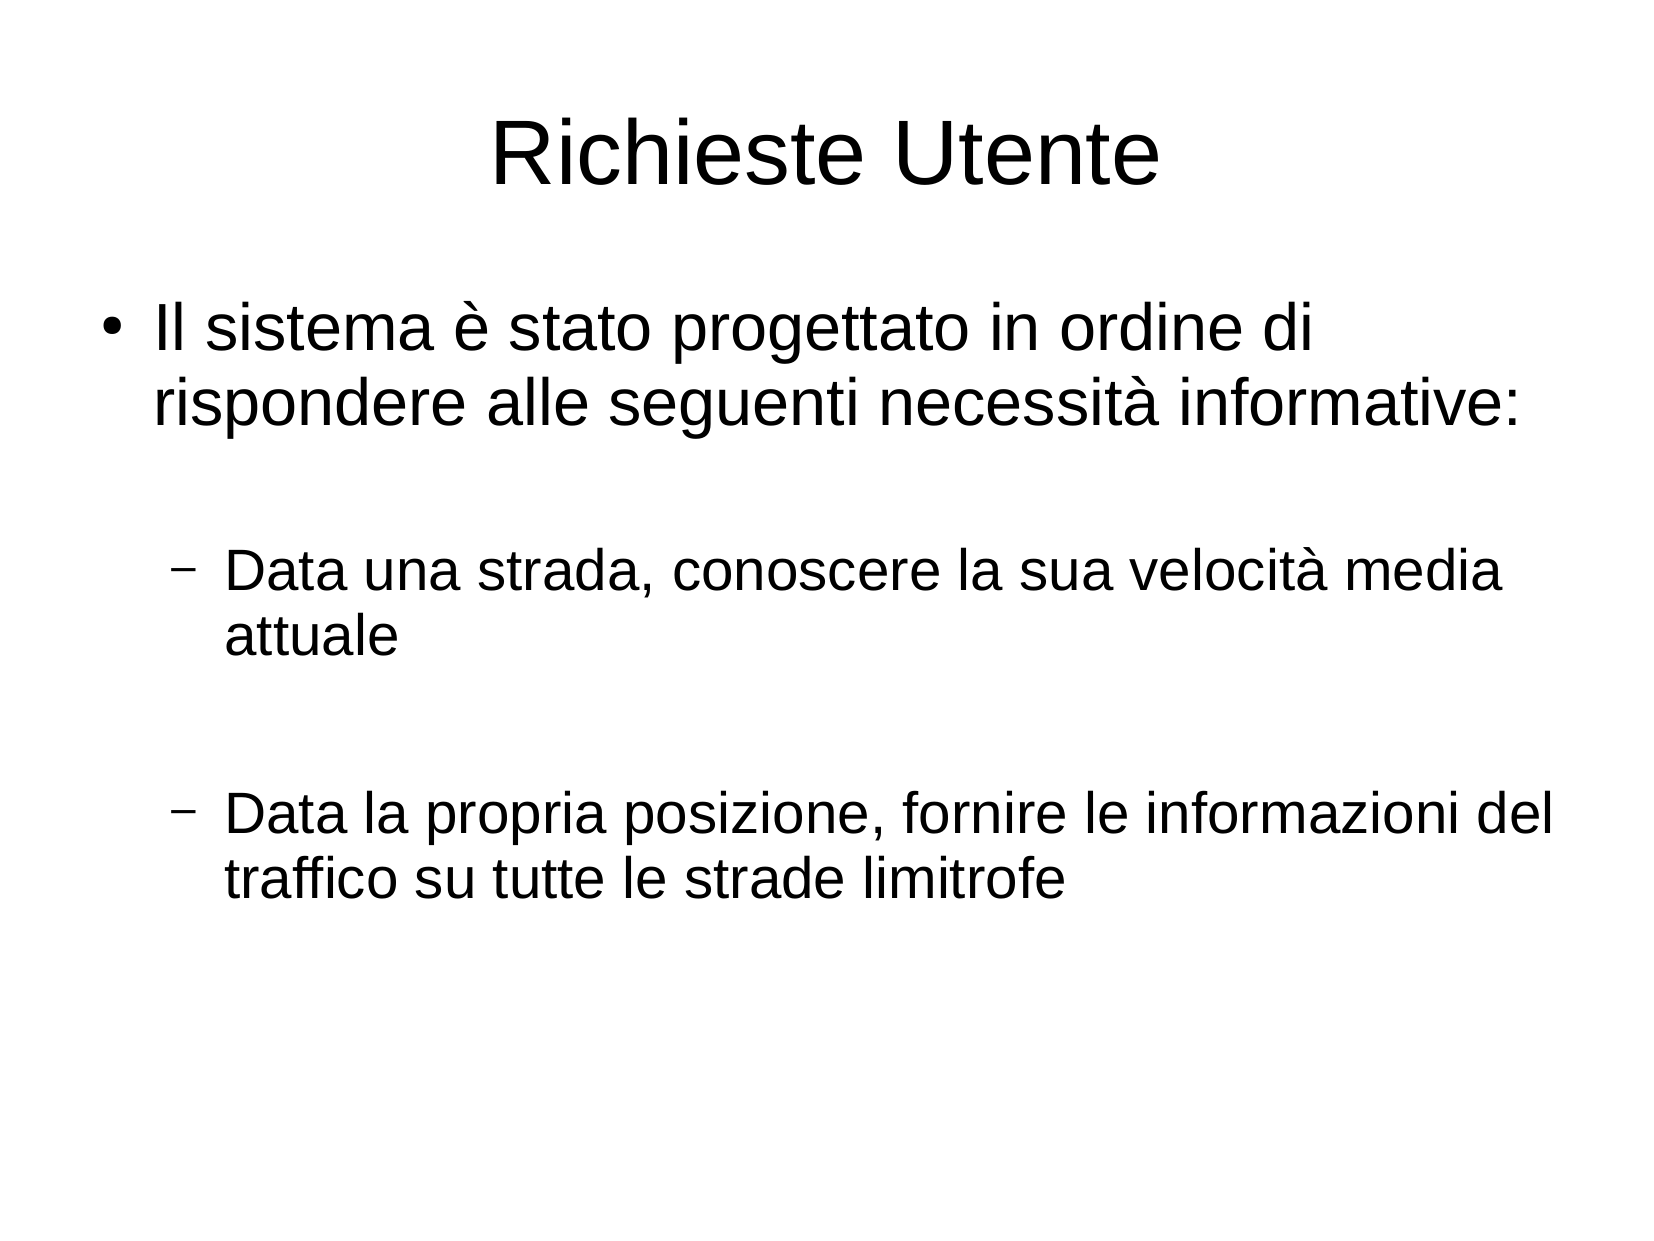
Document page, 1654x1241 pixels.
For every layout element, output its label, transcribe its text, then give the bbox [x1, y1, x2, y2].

list Il sistema è stato progettato in ordine di rispondere alle seguenti necessità informative: Data una strada, conoscere la sua velocità media attuale Data la propria posizione, fornire le informazioni del traffico su tutte le strade limitrofe [82, 290, 1571, 1010]
title Richieste Utente [82, 49, 1571, 257]
